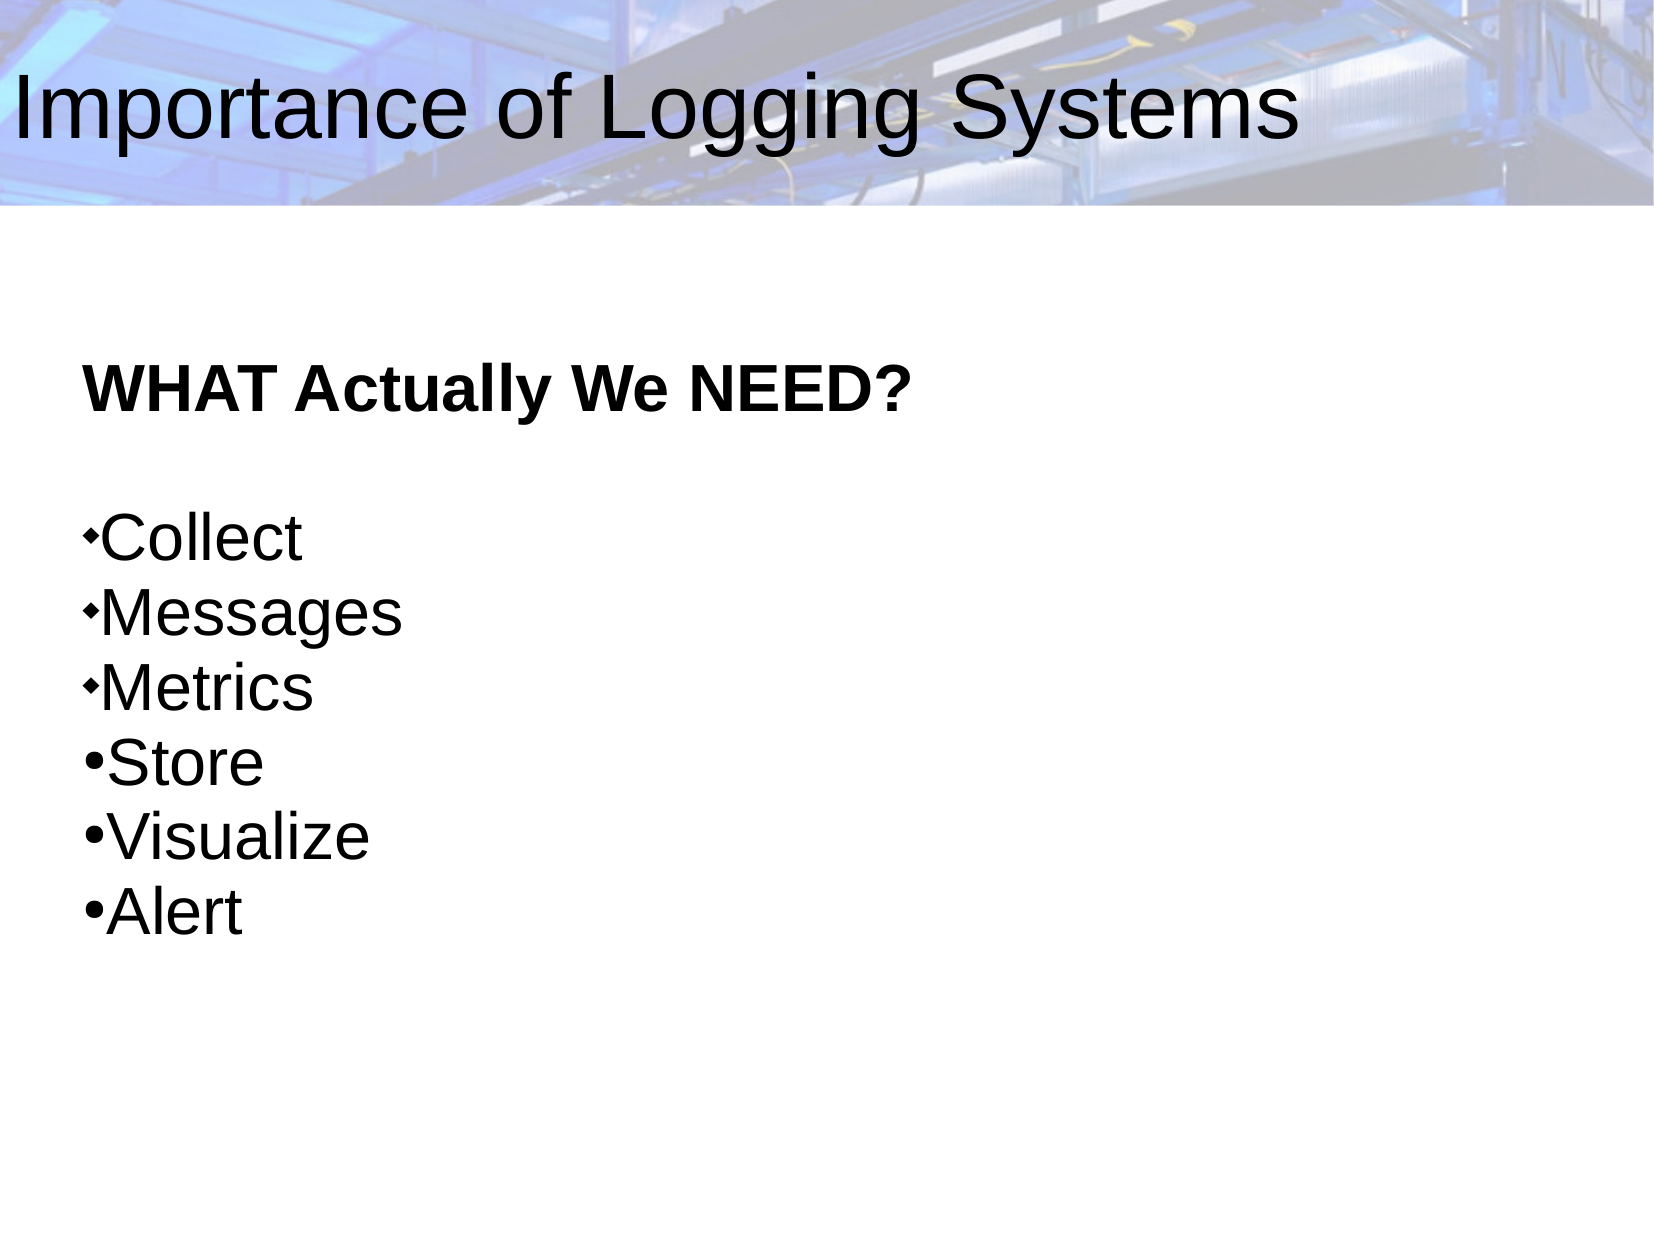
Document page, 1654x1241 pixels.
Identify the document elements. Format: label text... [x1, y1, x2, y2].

title Importance of Logging Systems [11, 2, 1501, 211]
picture [0, 0, 1654, 1241]
subtitle WHAT Actually We NEED? Collect Messages Metrics Store Visualize Alert [82, 290, 1538, 1010]
